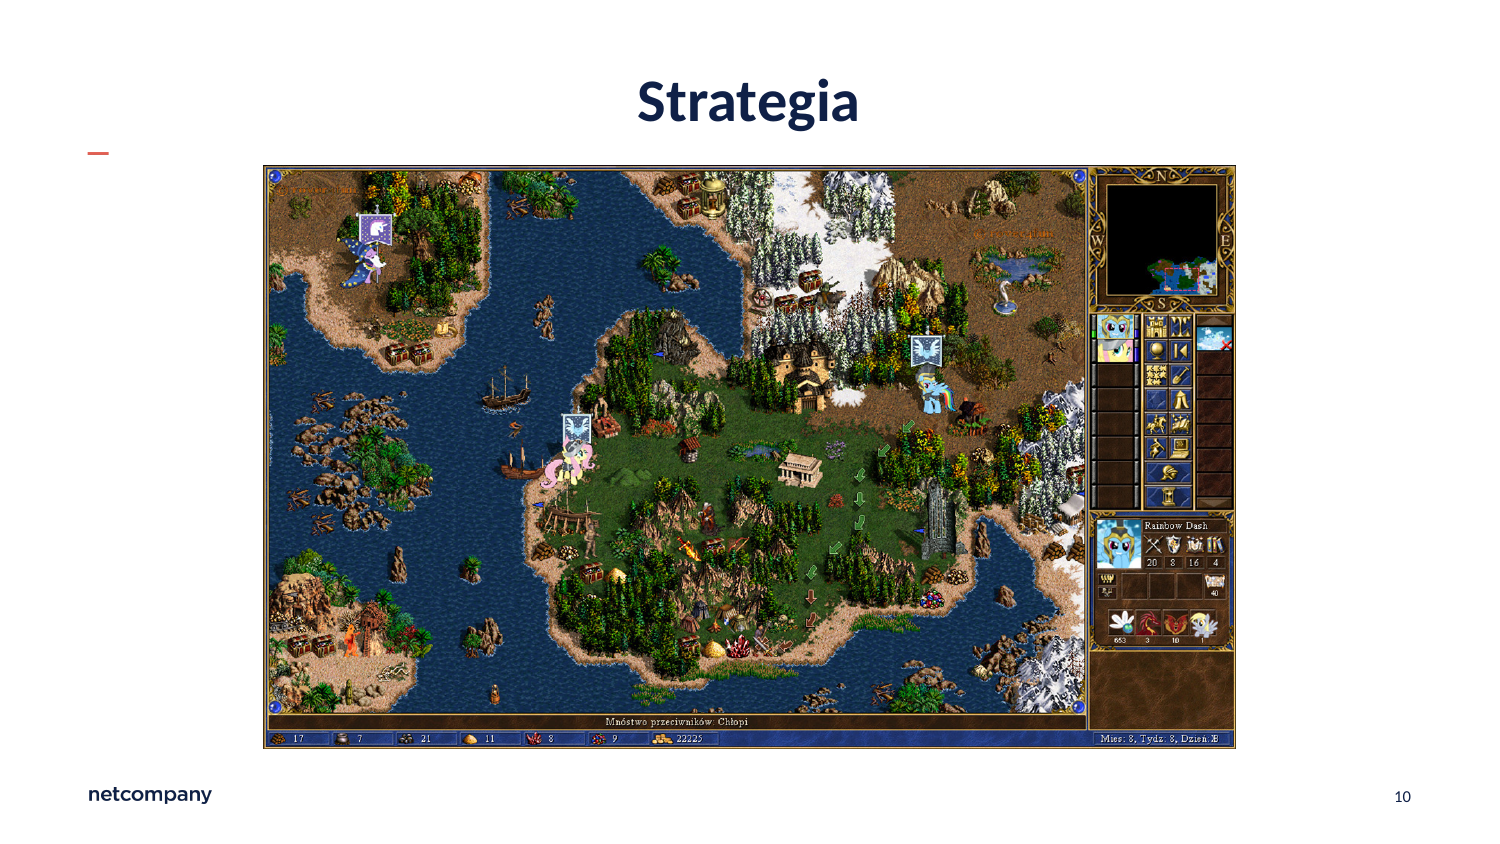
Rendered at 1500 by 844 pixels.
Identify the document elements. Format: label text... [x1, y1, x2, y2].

text_box Strategia [87, 84, 1412, 134]
picture [88, 787, 213, 804]
picture [263, 165, 1236, 749]
